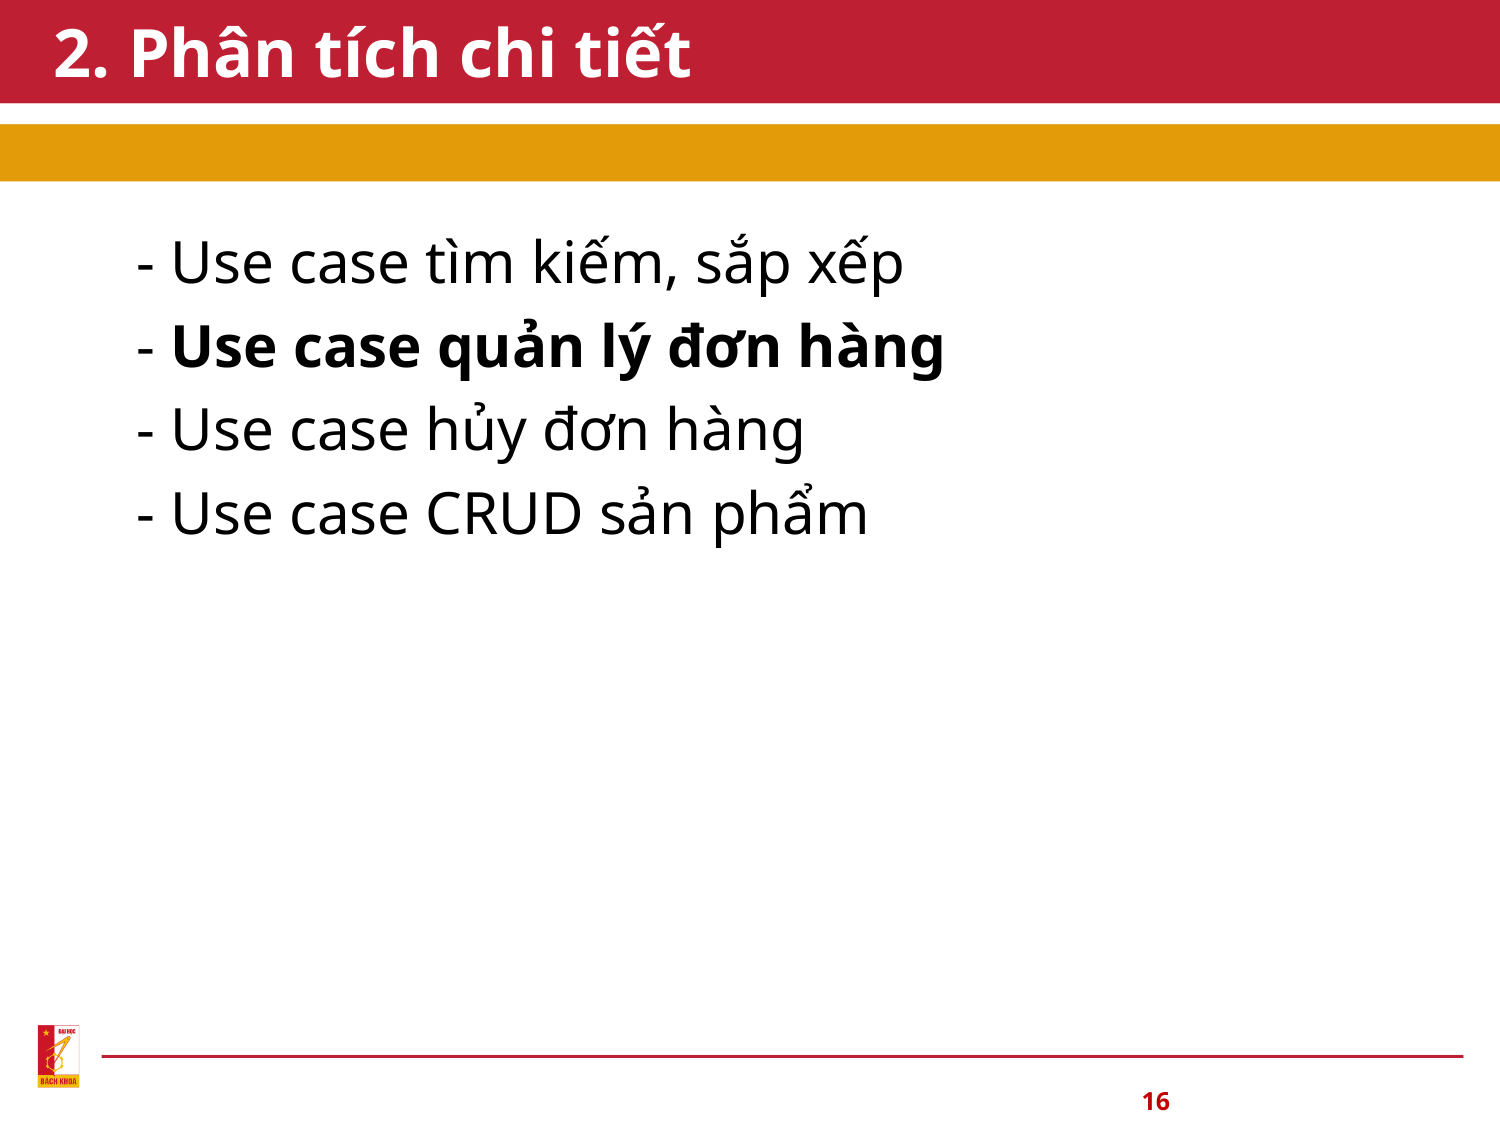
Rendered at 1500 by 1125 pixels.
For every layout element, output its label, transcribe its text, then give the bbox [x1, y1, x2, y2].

list - Use case tìm kiếm, sắp xếp - Use case quản lý đơn hàng - Use case hủy đơn hàng - Use case CRUD sản phẩm [121, 225, 1366, 940]
text_box [1126, 1078, 1465, 1125]
title 2. Phân tích chi tiết [38, 12, 1462, 87]
